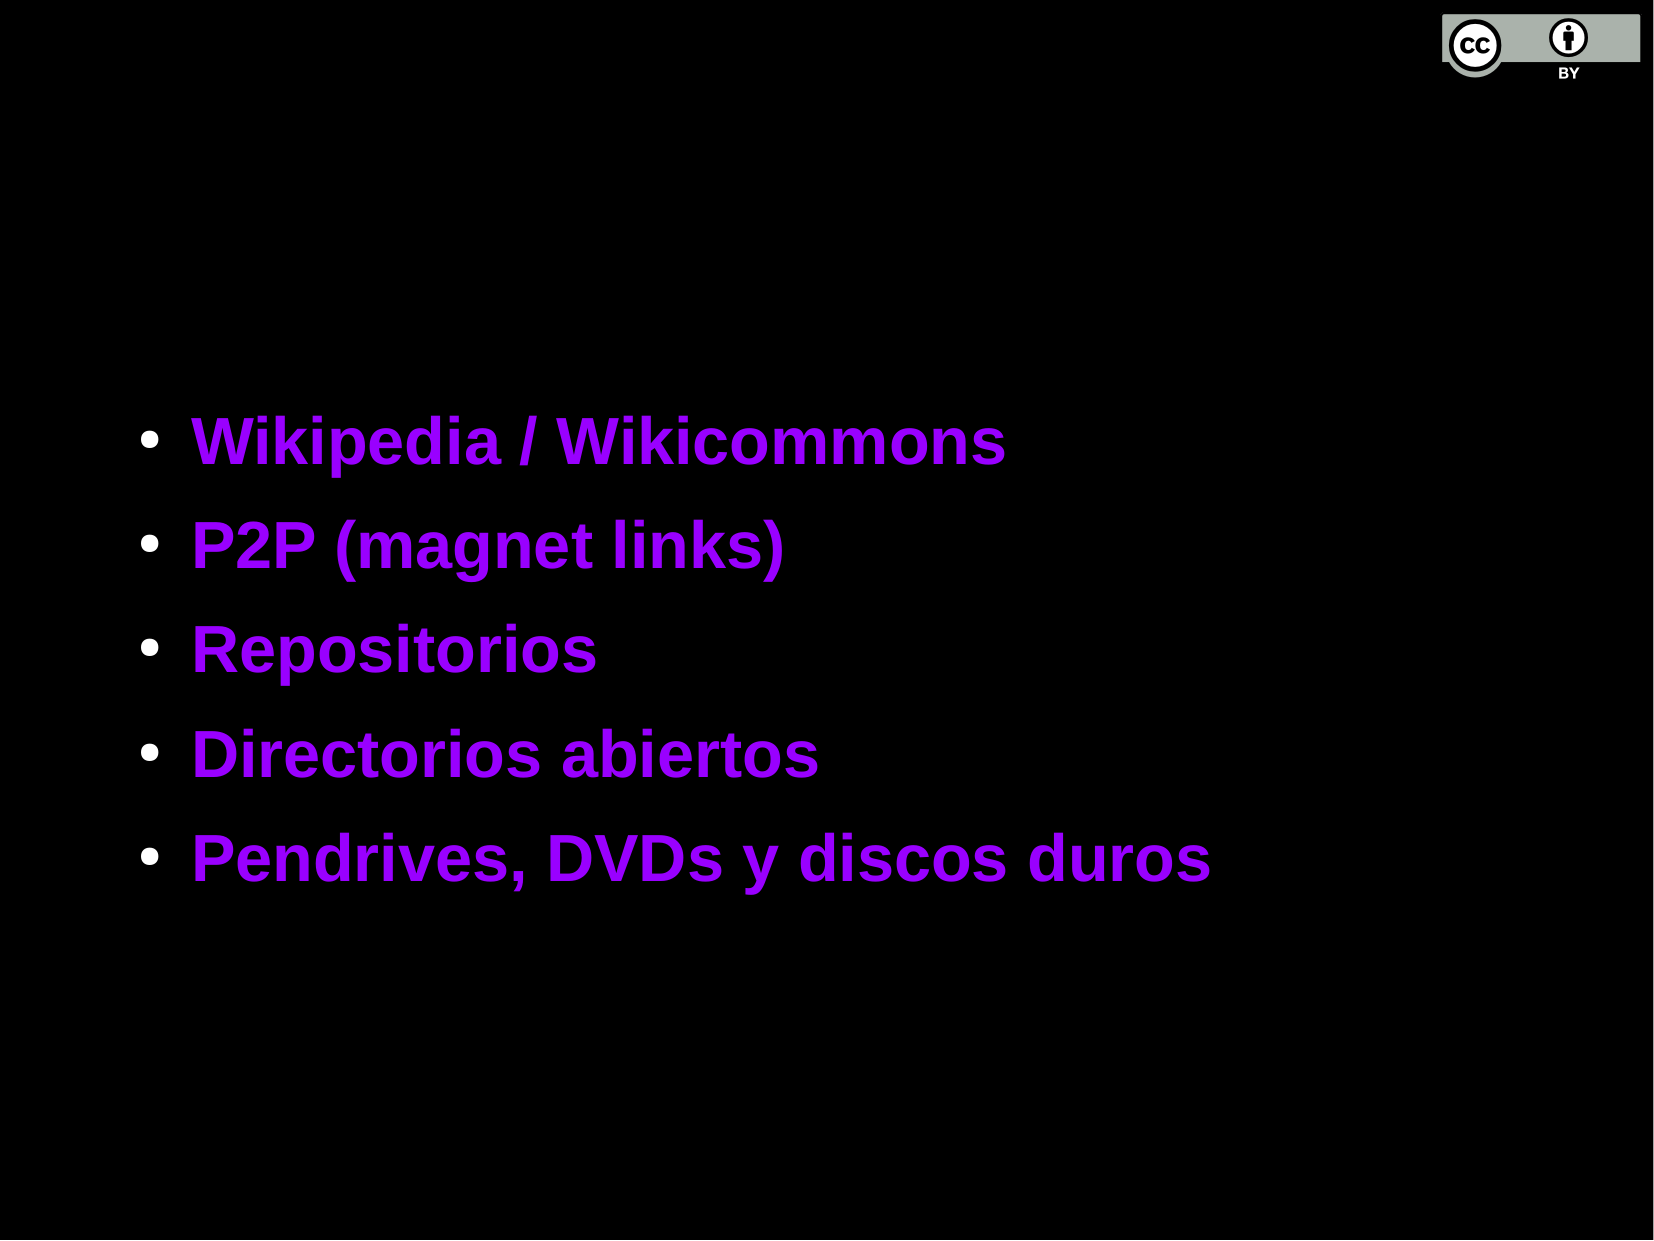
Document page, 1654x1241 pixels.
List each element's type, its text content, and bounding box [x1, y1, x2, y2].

list Wikipedia / Wikicommons P2P (magnet links) Repositorios Directorios abiertos Pendrives, DVDs y discos duros [82, 290, 1571, 1010]
picture [1440, 12, 1642, 83]
